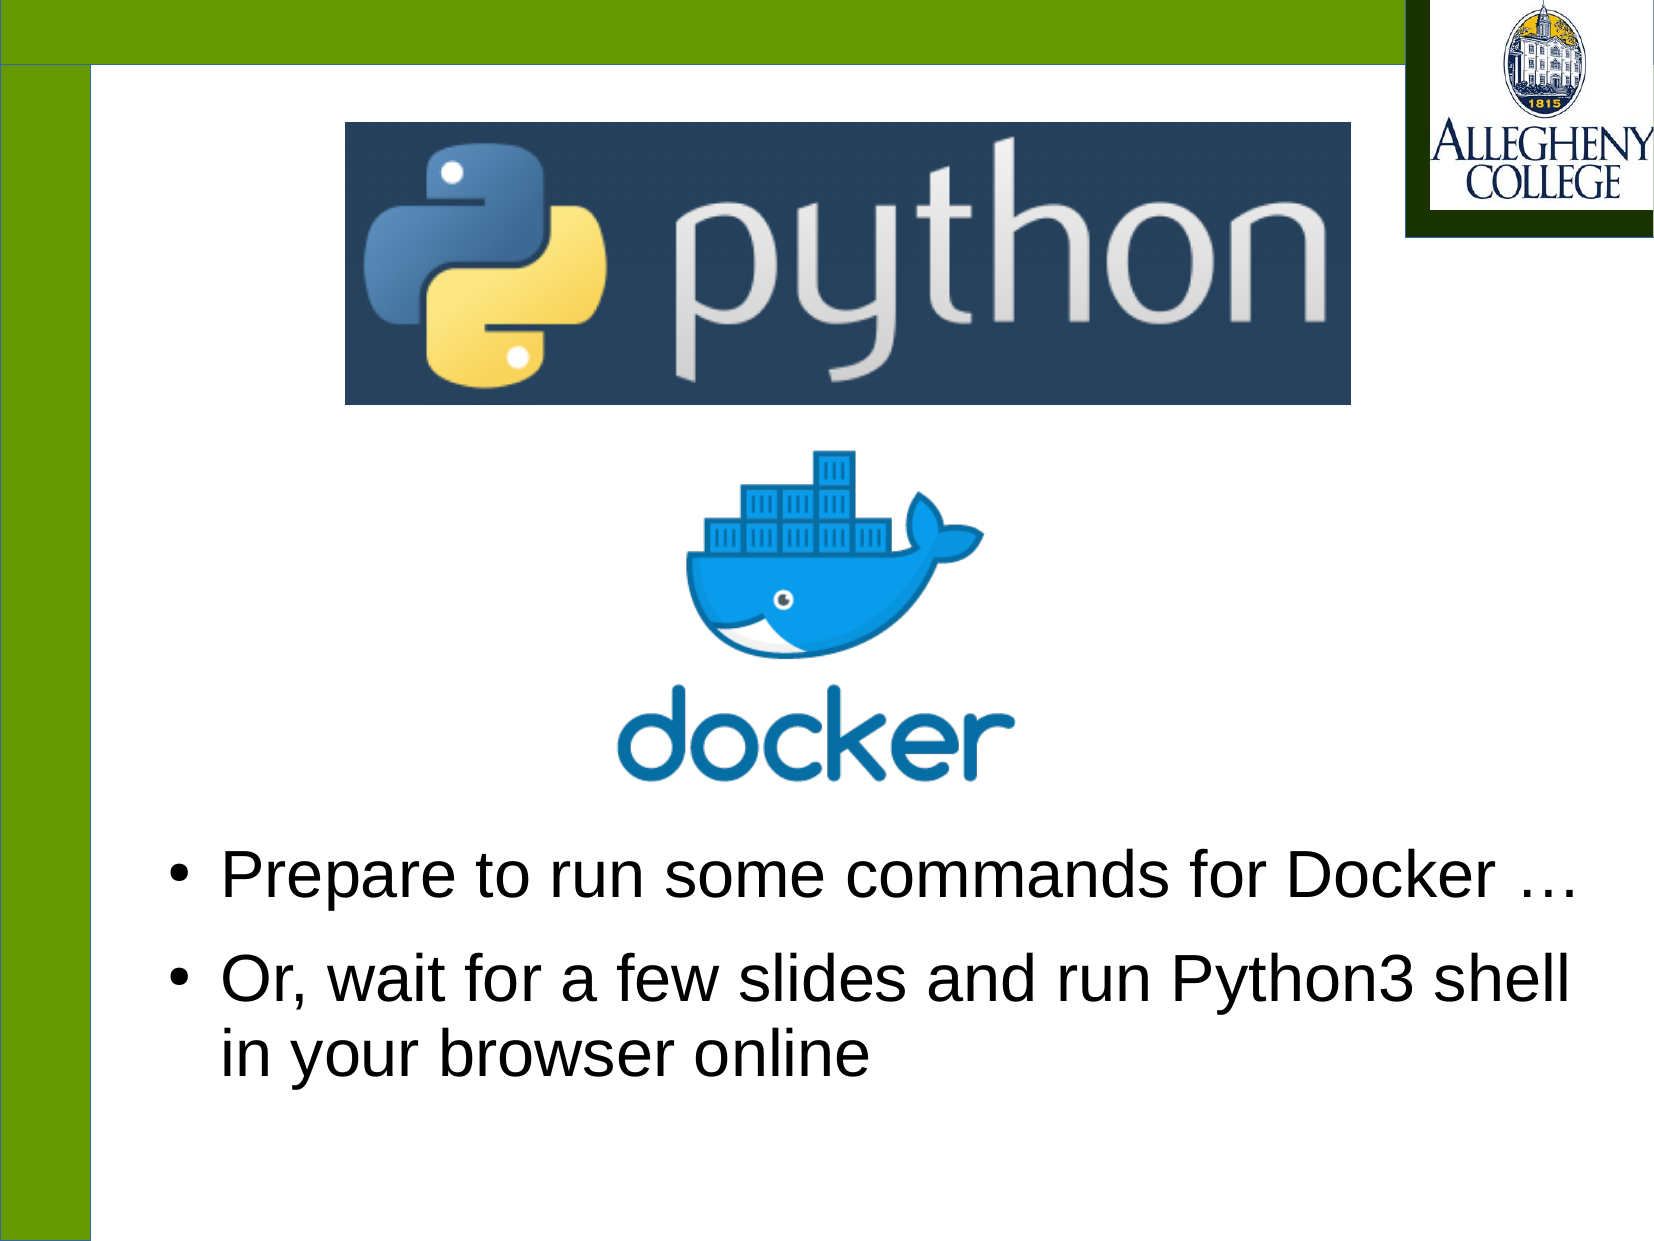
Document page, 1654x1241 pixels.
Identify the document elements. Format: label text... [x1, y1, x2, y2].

text_box [0, 0, 1654, 1241]
picture [582, 416, 1051, 817]
picture [345, 122, 1351, 406]
list Prepare to run some commands for Docker … Or, wait for a few slides and run Python3 shell in your browser online [149, 836, 1638, 1167]
picture [1430, 0, 1654, 210]
